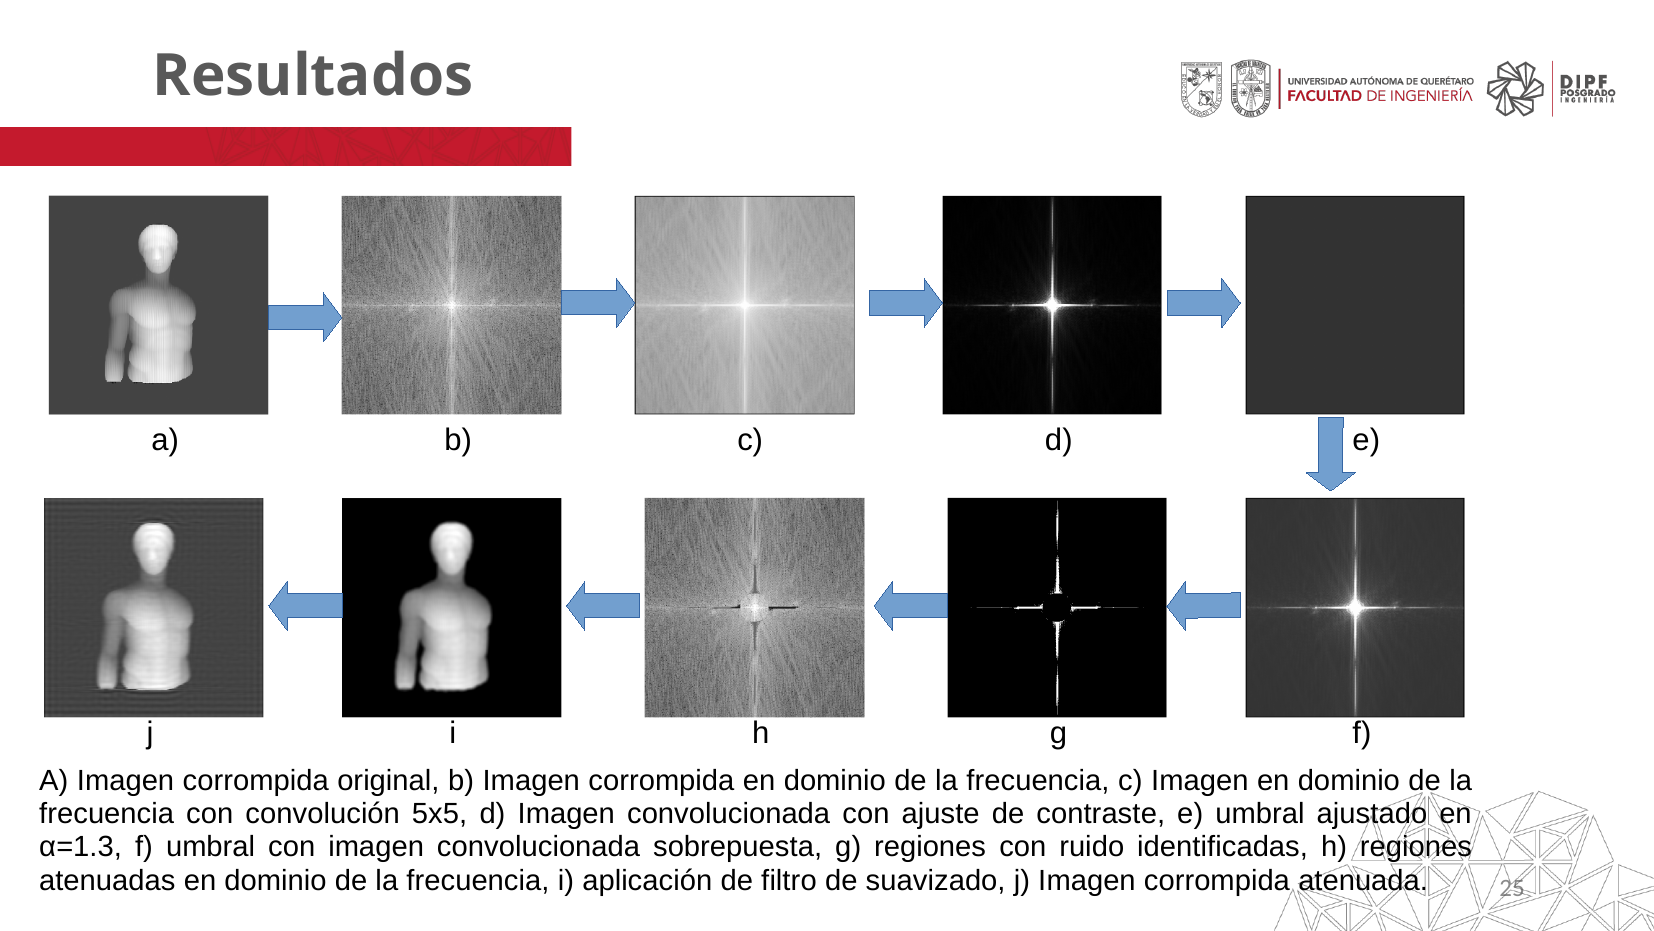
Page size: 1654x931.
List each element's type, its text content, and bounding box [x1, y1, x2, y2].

text_box e) [1337, 414, 1436, 465]
text_box [268, 292, 342, 342]
text_box [561, 278, 635, 328]
picture [644, 497, 865, 718]
picture [341, 497, 562, 718]
text_box A) Imagen corrompida original, b) Imagen corrompida en dominio de la frecuencia, c) Imagen en dominio de la frecuencia con convolución 5x5, d) Imagen convolucionada con ajuste de contraste, e) umbral ajustado en α=1.3, f) umbral con imagen convolucionada sobrepuesta, g) regiones con ruido identificadas, h) regiones atenuadas en dominio de la frecuencia, i) aplicación de filtro de suavizado, j) Imagen corrompida atenuada. [24, 756, 1490, 905]
picture [942, 195, 1162, 415]
text_box a) [136, 414, 235, 465]
text_box b) [429, 414, 528, 465]
text_box h [737, 707, 835, 758]
picture [1245, 497, 1465, 718]
text_box [566, 581, 640, 631]
text_box [1167, 278, 1241, 328]
text_box Resultados [54, 11, 572, 127]
text_box [1306, 417, 1356, 491]
picture [1257, 781, 1654, 931]
picture [1176, 54, 1620, 133]
text_box [1166, 581, 1241, 631]
text_box c) [722, 414, 821, 465]
picture [1245, 195, 1465, 415]
text_box d) [1030, 414, 1128, 465]
picture [48, 195, 269, 415]
text_box [268, 581, 343, 631]
text_box f) [1337, 707, 1436, 758]
picture [947, 497, 1167, 718]
text_box [874, 581, 948, 631]
picture [341, 195, 562, 415]
text_box j [131, 707, 230, 758]
text_box i [434, 707, 533, 758]
text_box g [1035, 707, 1133, 758]
text_box [869, 278, 943, 328]
picture [43, 497, 264, 718]
picture [0, 127, 572, 166]
picture [634, 195, 855, 415]
